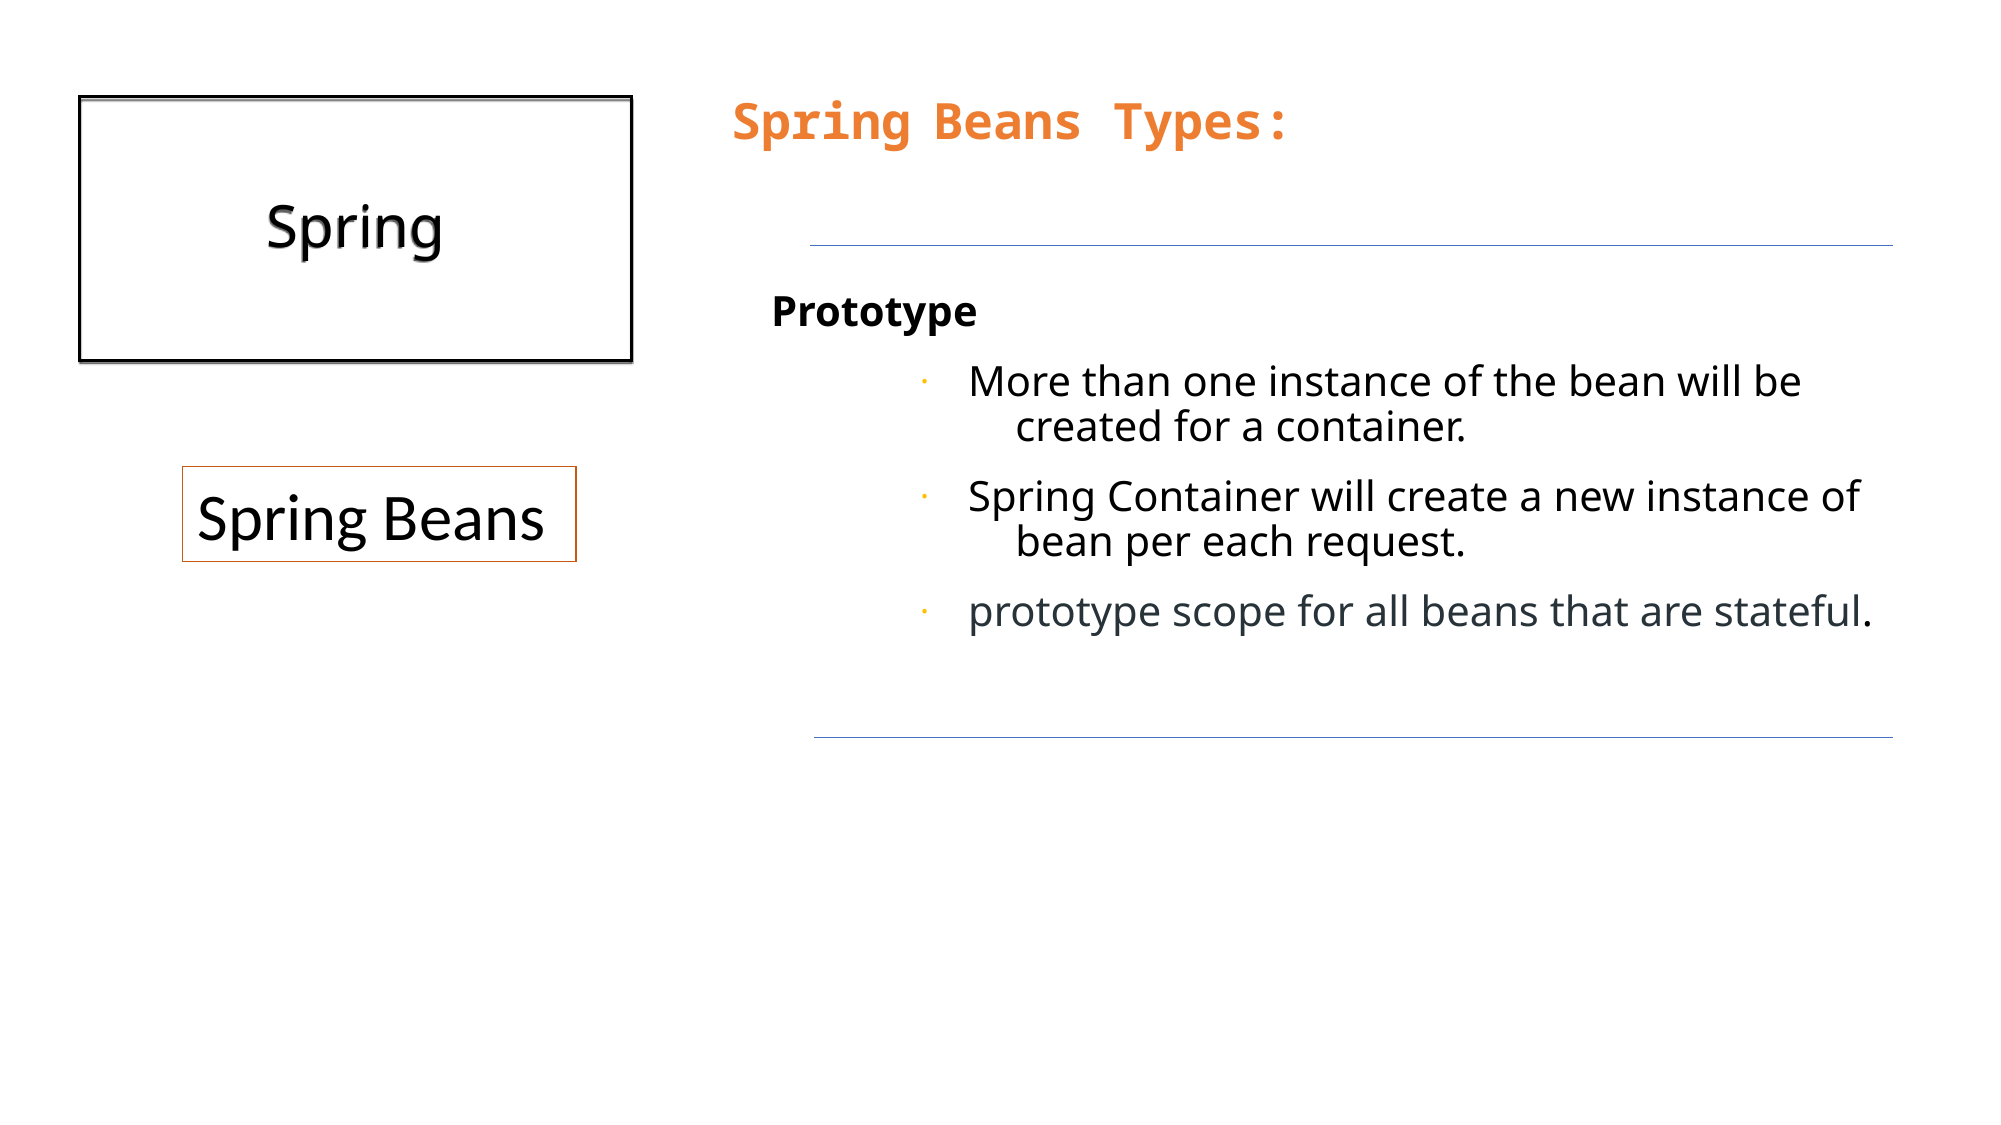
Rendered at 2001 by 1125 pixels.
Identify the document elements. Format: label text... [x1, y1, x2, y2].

text_box Spring Beans [183, 467, 576, 562]
text_box Spring Beans Types: [715, 81, 1716, 158]
text_box Prototype More than one instance of the bean will be created for a container. Spring Container will create a new instance of bean per each request. prototype scope for all beans that are stateful. [756, 283, 1944, 649]
title Spring [79, 96, 632, 361]
